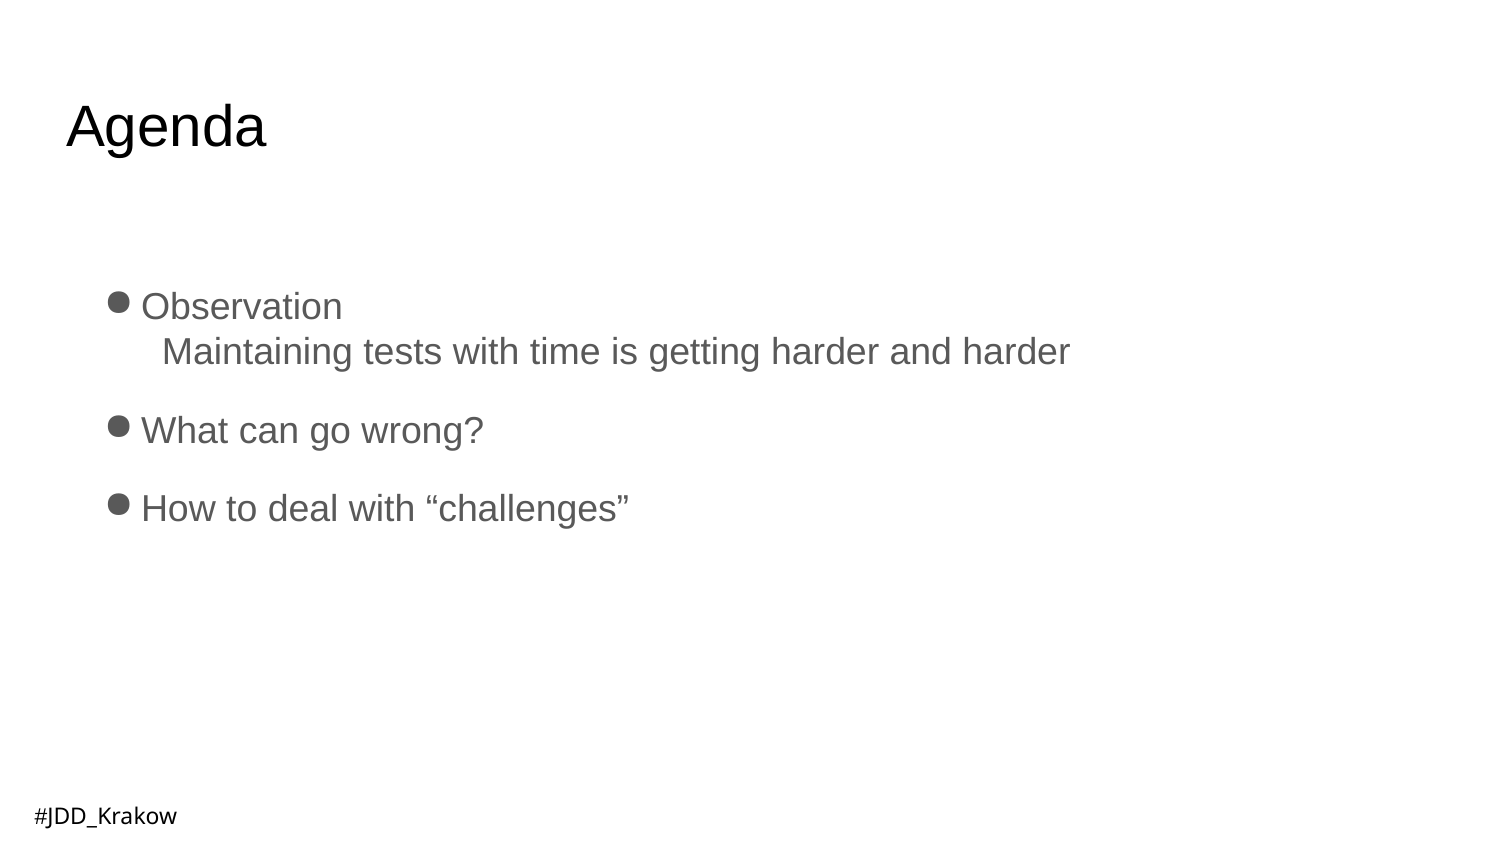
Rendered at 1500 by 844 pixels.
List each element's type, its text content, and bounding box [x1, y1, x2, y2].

text_box #JDD_Krakow [0, 786, 247, 844]
list Observation Maintaining tests with time is getting harder and harder What can go wrong? How to deal with “challenges” [51, 189, 1449, 750]
title Agenda [51, 72, 1449, 167]
